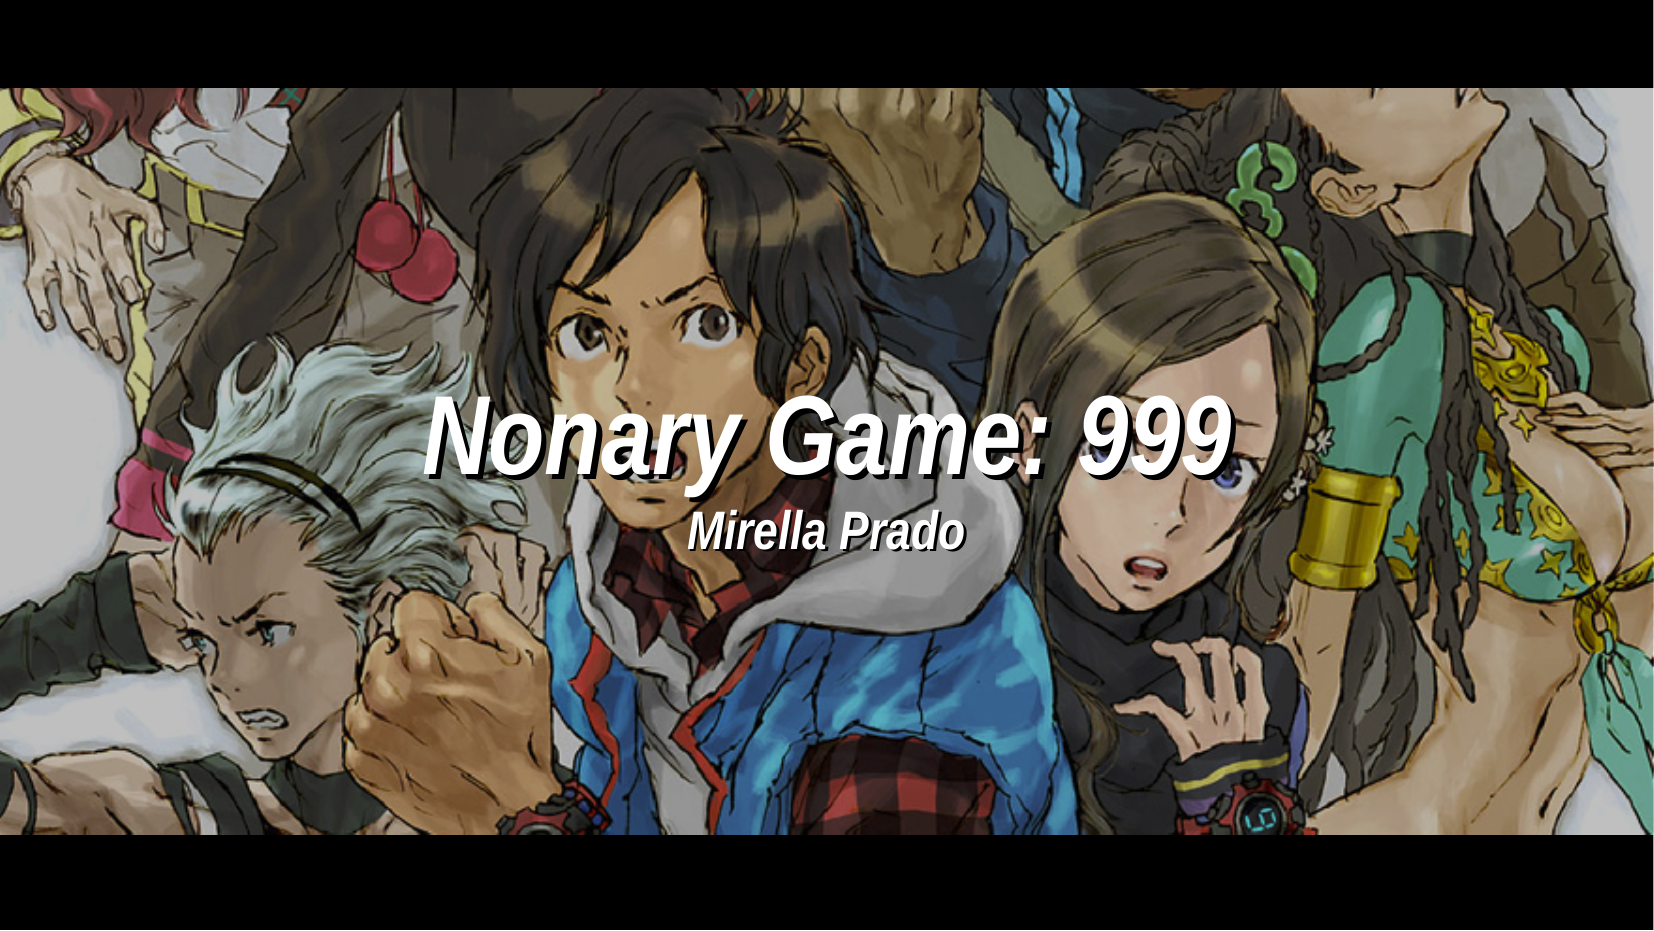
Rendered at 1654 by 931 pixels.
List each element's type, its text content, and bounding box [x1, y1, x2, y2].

picture [0, 88, 1654, 835]
subtitle Nonary Game: 999 Mirella Prado [82, 105, 1571, 826]
